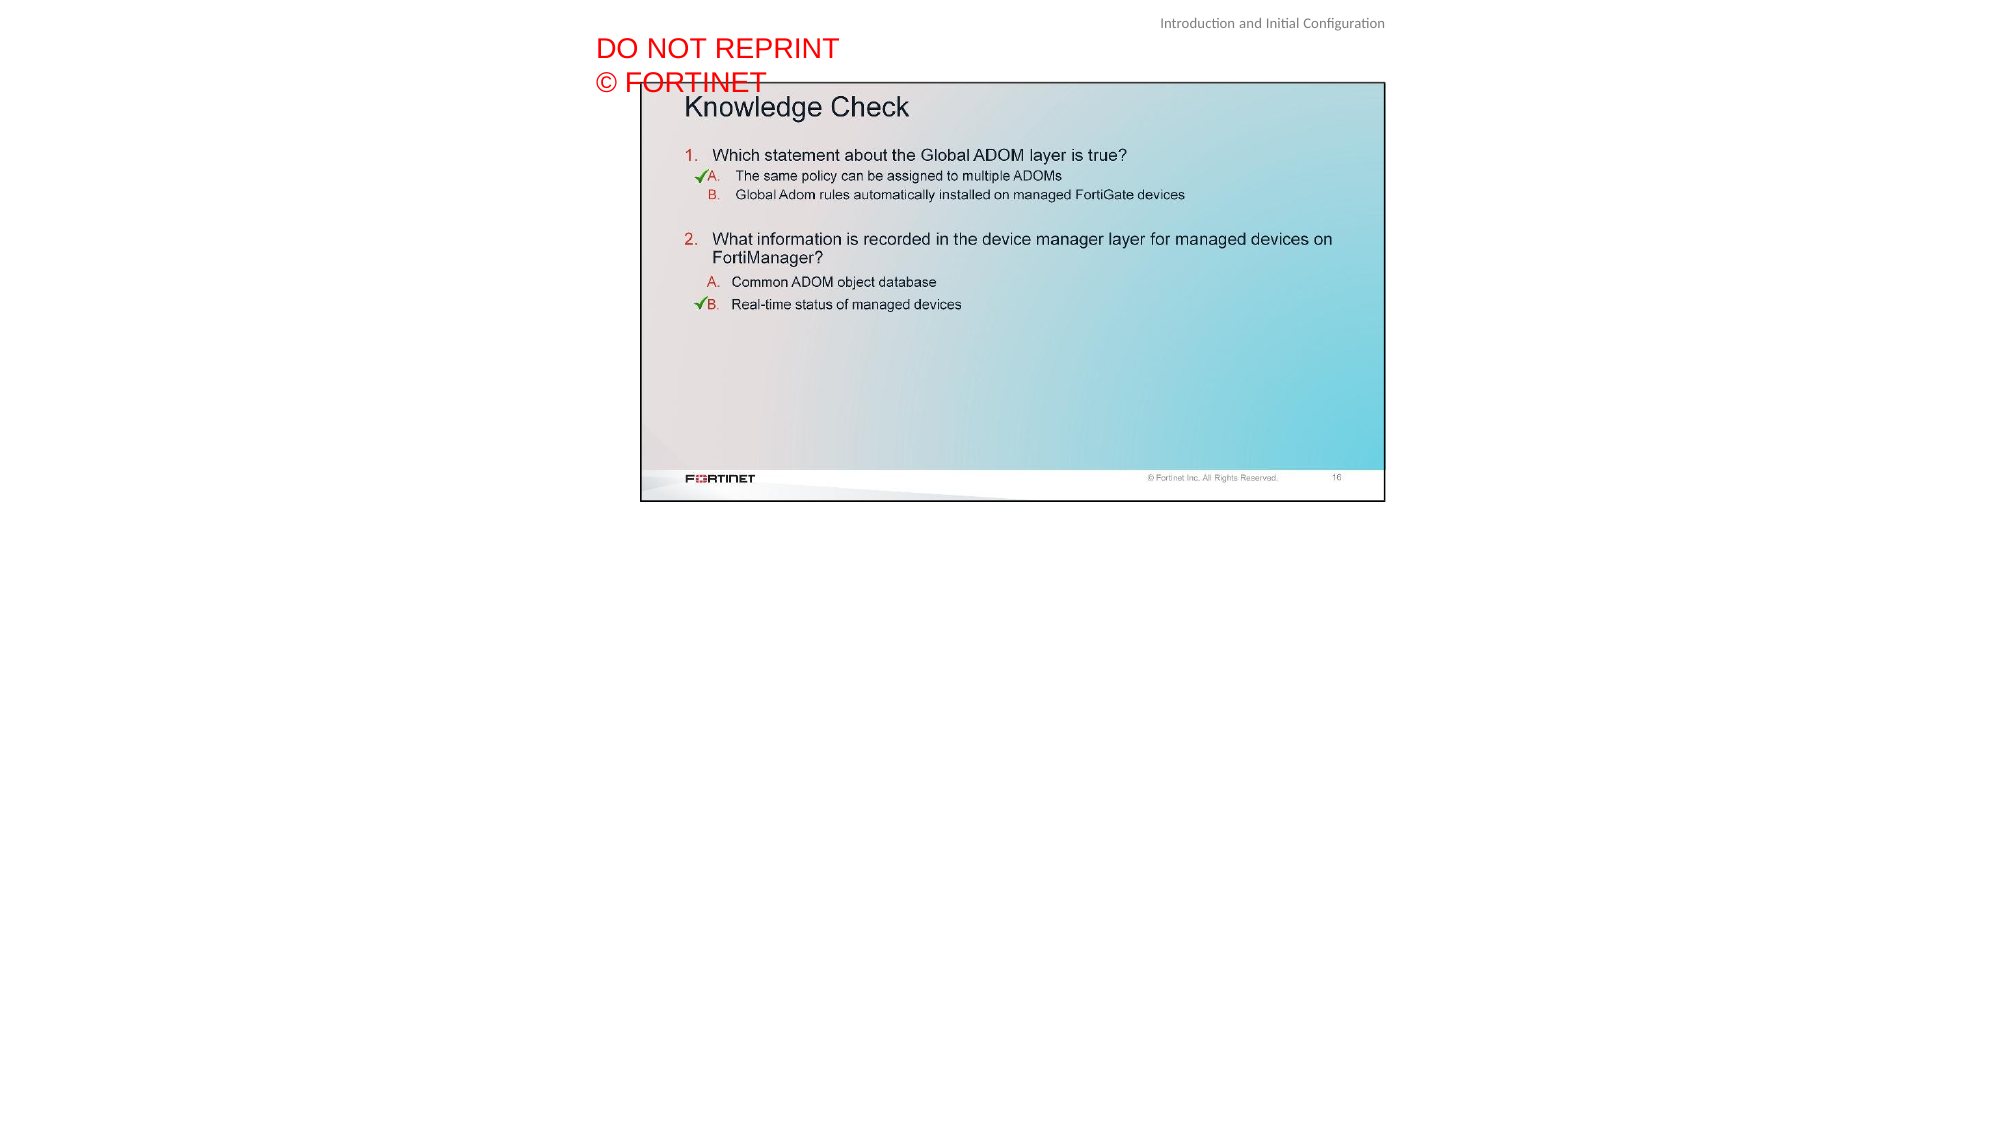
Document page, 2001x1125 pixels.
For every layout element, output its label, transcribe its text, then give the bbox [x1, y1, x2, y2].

text_box [640, 81, 1386, 502]
text_box Introduction and Initial Configuration [1158, 11, 1386, 32]
text_box DO NOT REPRINT © FORTINET [594, 28, 841, 98]
picture [642, 84, 1383, 500]
